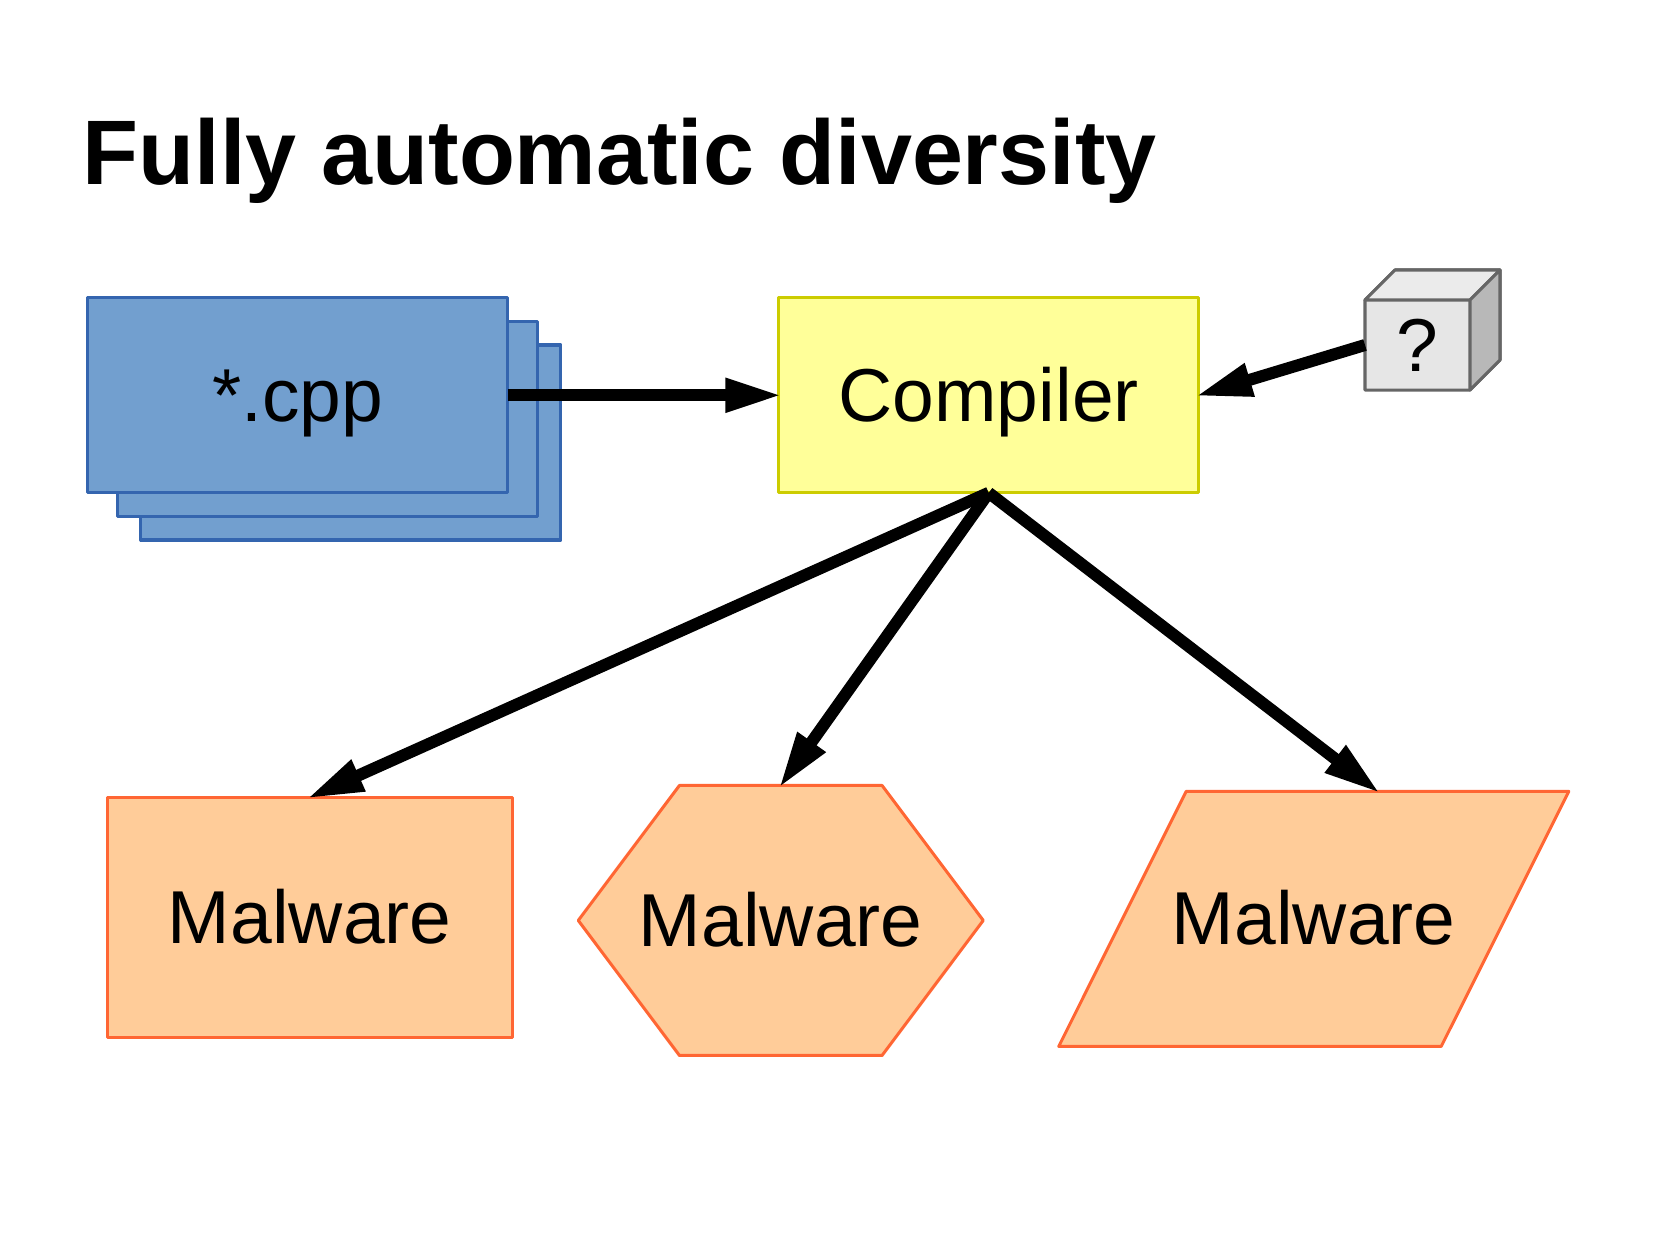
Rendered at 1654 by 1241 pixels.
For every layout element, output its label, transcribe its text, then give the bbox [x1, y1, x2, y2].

text_box Malware [578, 785, 984, 1056]
text_box ? [1365, 301, 1470, 391]
text_box Malware [107, 797, 513, 1038]
text_box [508, 321, 561, 389]
text_box *.cpp [87, 297, 508, 493]
title Fully automatic diversity [82, 49, 1571, 257]
text_box Malware [1058, 791, 1569, 1047]
text_box [117, 401, 561, 541]
text_box Compiler [778, 297, 1199, 493]
